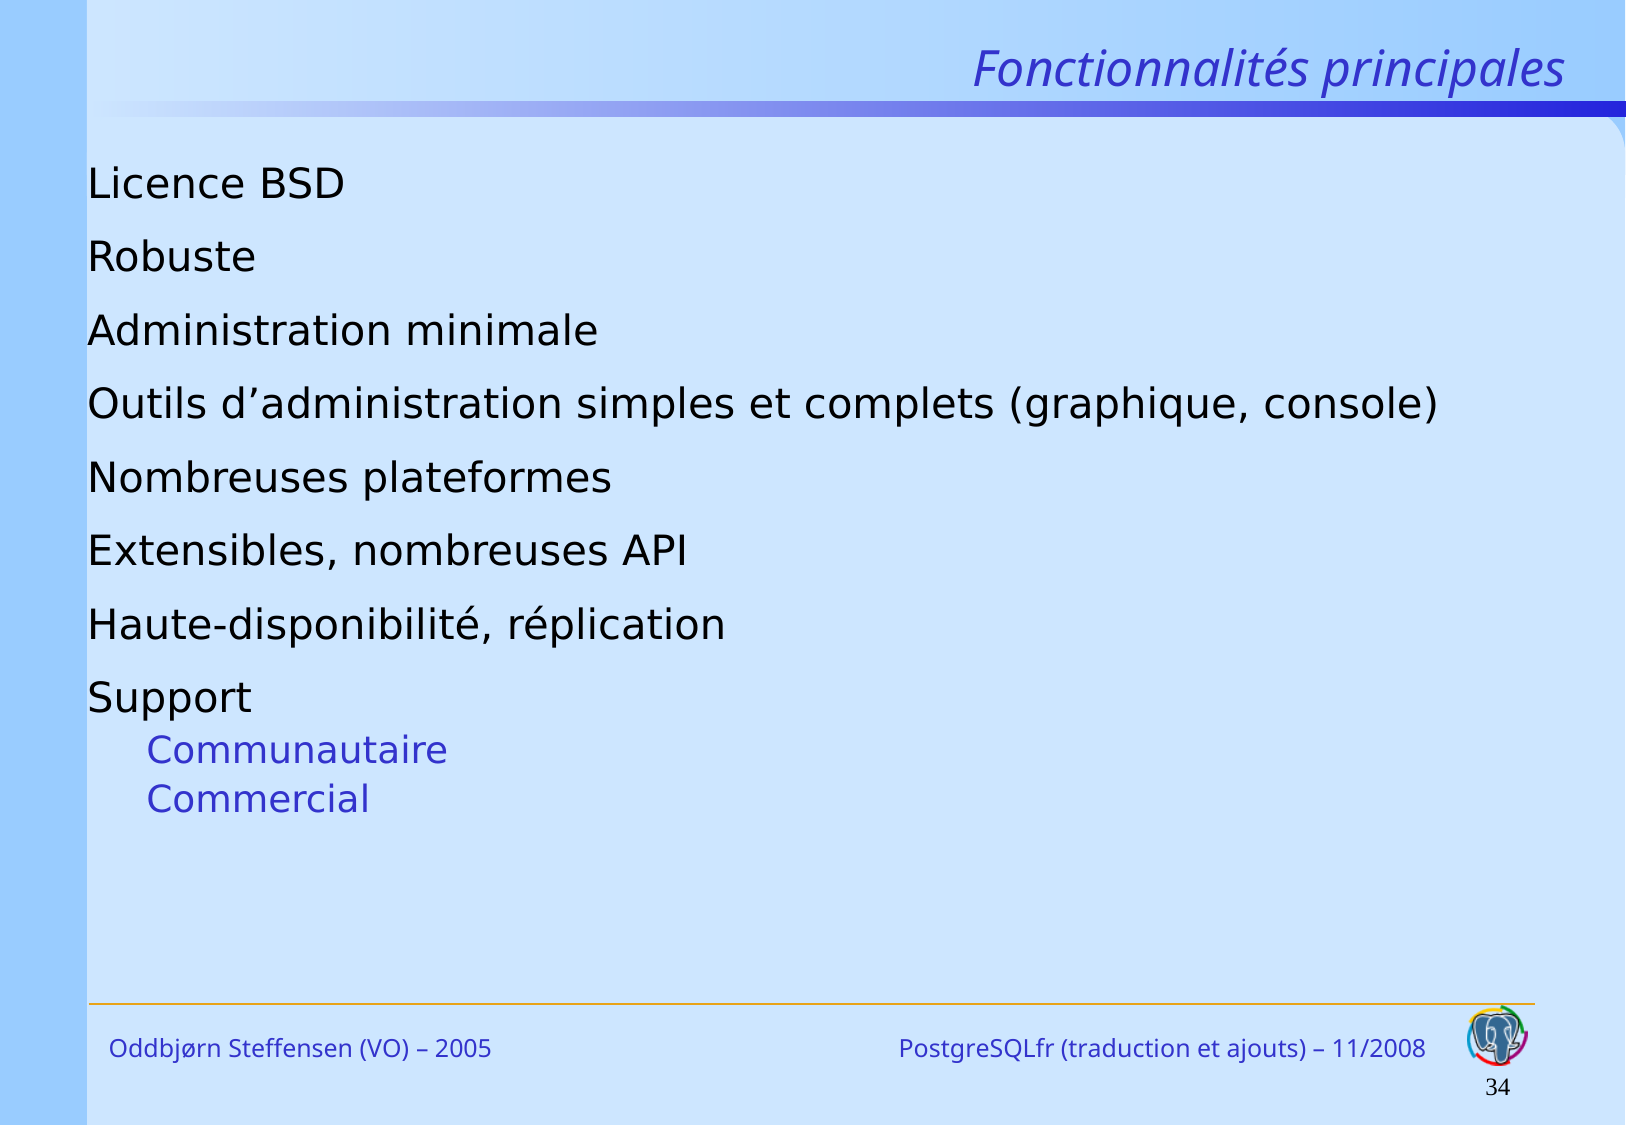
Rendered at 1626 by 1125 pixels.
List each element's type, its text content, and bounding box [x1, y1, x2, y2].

list Licence BSD Robuste Administration minimale Outils d’administration simples et complets (graphique, console) Nombreuses plateformes Extensibles, nombreuses API Haute-disponibilité, réplication Support Communautaire Commercial [86, 159, 1520, 965]
title Fonctionnalités principales [172, 0, 1567, 134]
picture [1467, 1005, 1528, 1066]
